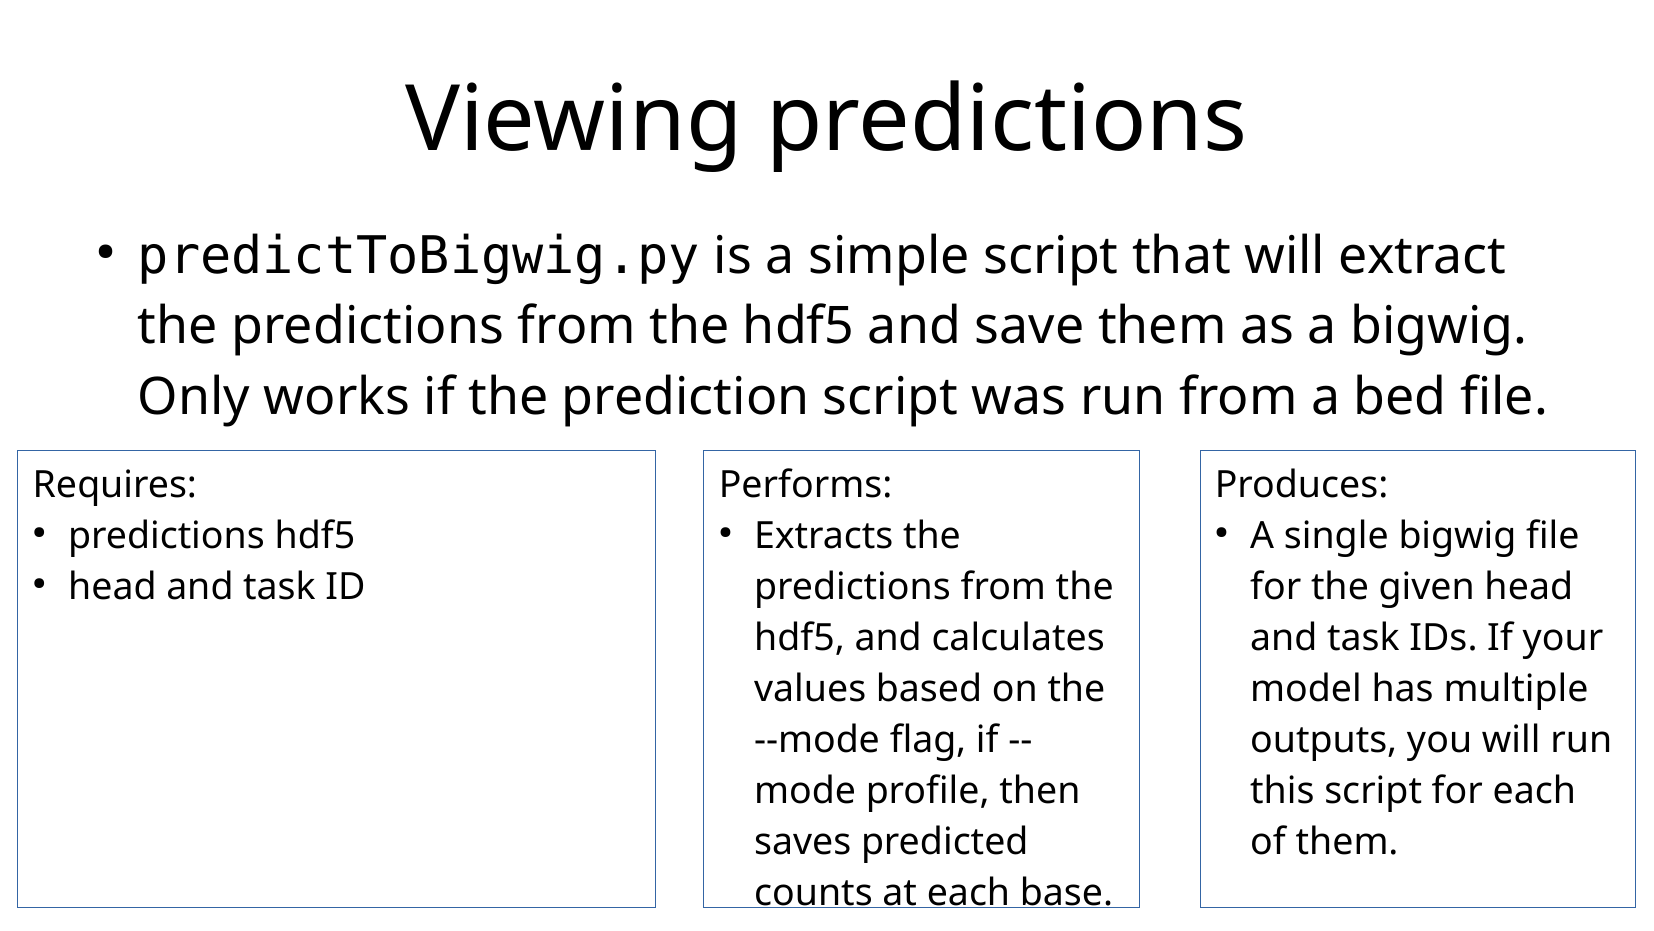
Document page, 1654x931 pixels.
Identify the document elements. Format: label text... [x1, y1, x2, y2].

list predictToBigwig.py is a simple script that will extract the predictions from the hdf5 and save them as a bigwig. Only works if the prediction script was run from a bed file. [82, 217, 1571, 451]
text_box Performs: Extracts the predictions from the hdf5, and calculates values based on the --mode flag, if --mode profile, then saves predicted counts at each base. [703, 450, 1140, 908]
text_box Produces: A single bigwig file for the given head and task IDs. If your model has multiple outputs, you will run this script for each of them. [1200, 450, 1636, 908]
text_box Requires: predictions hdf5 head and task ID [17, 450, 656, 908]
title Viewing predictions [82, 37, 1571, 193]
